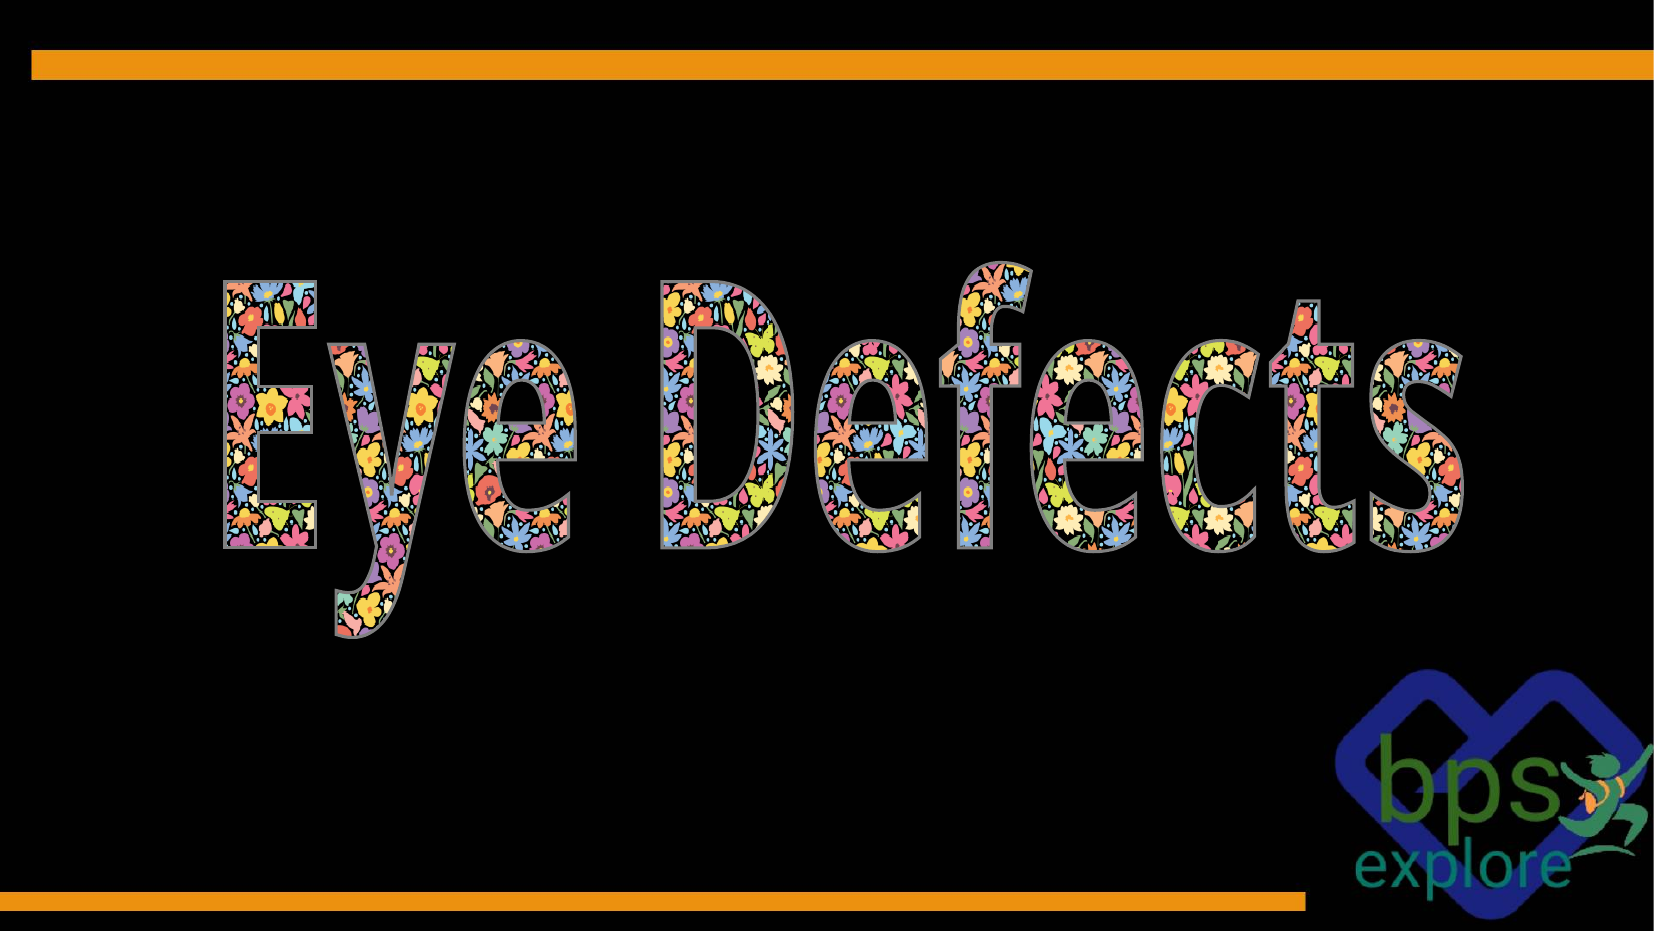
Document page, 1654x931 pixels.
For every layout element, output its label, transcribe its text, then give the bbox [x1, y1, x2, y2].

text_box Eye Defects [328, 344, 455, 638]
text_box Eye Defects [815, 340, 927, 552]
text_box Eye Defects [940, 262, 1032, 548]
text_box Eye Defects [224, 281, 316, 548]
text_box Eye Defects [1161, 340, 1259, 552]
picture [0, 0, 1654, 931]
text_box Eye Defects [1370, 340, 1463, 552]
text_box Eye Defects [1031, 340, 1143, 552]
text_box Eye Defects [662, 281, 793, 548]
text_box Eye Defects [1270, 300, 1355, 552]
text_box Eye Defects [464, 340, 576, 552]
